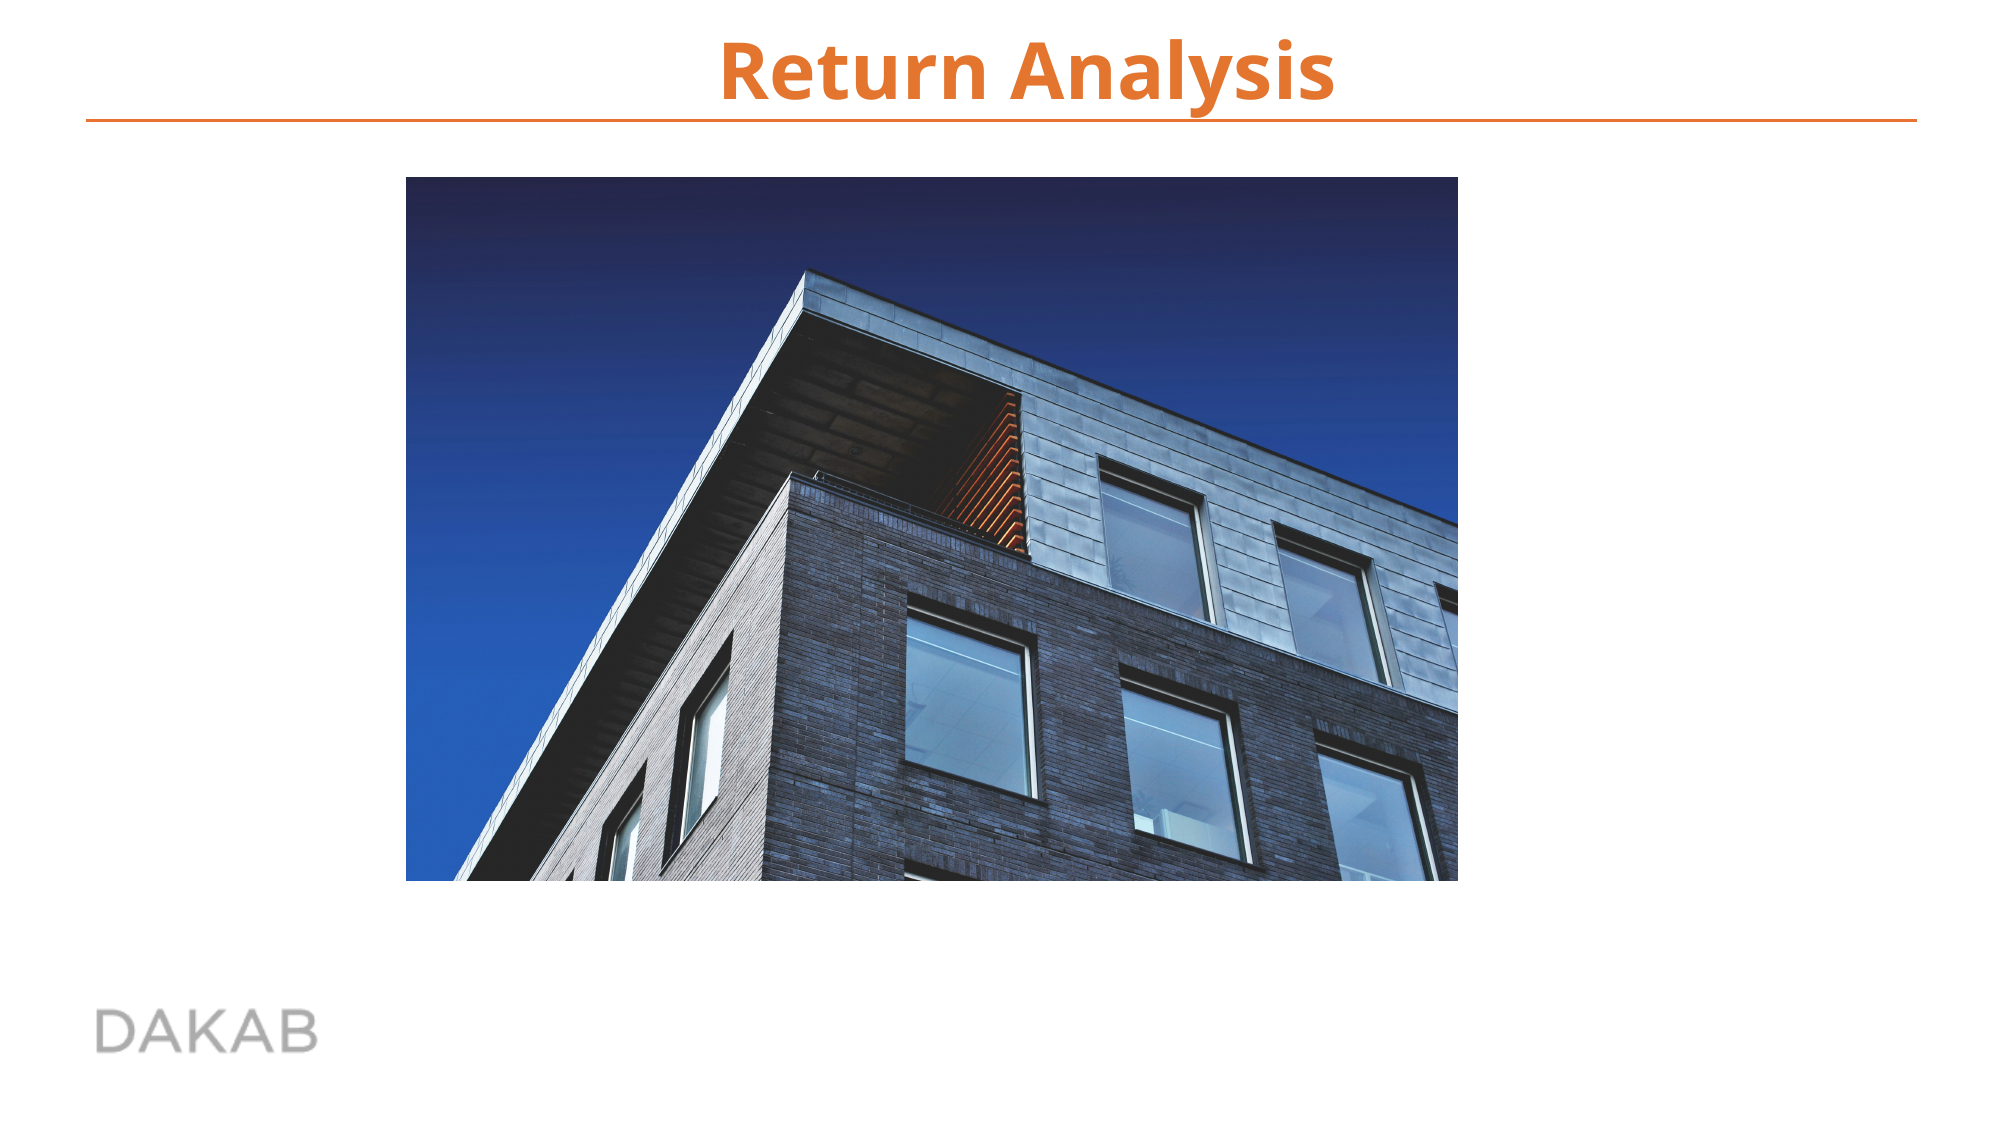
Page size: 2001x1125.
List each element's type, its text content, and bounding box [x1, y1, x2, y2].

title Return Analysis [683, 0, 1372, 119]
picture [86, 1004, 324, 1060]
picture [406, 177, 1458, 882]
